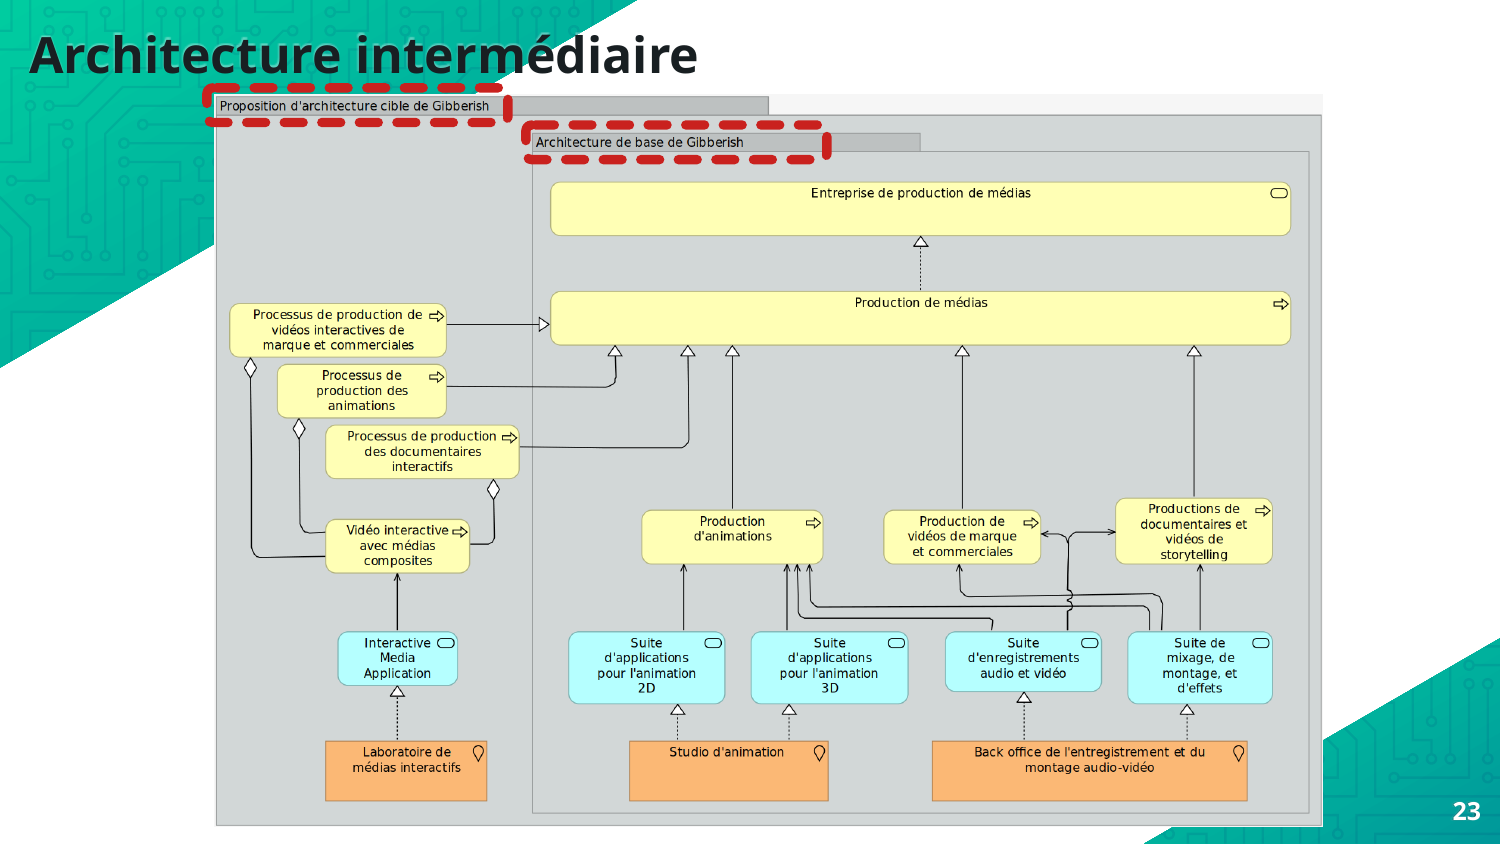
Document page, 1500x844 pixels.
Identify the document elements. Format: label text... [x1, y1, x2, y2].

picture [214, 94, 1323, 827]
title Architecture intermédiaire [29, 29, 1249, 88]
slide_number <numéro> [1391, 779, 1482, 844]
